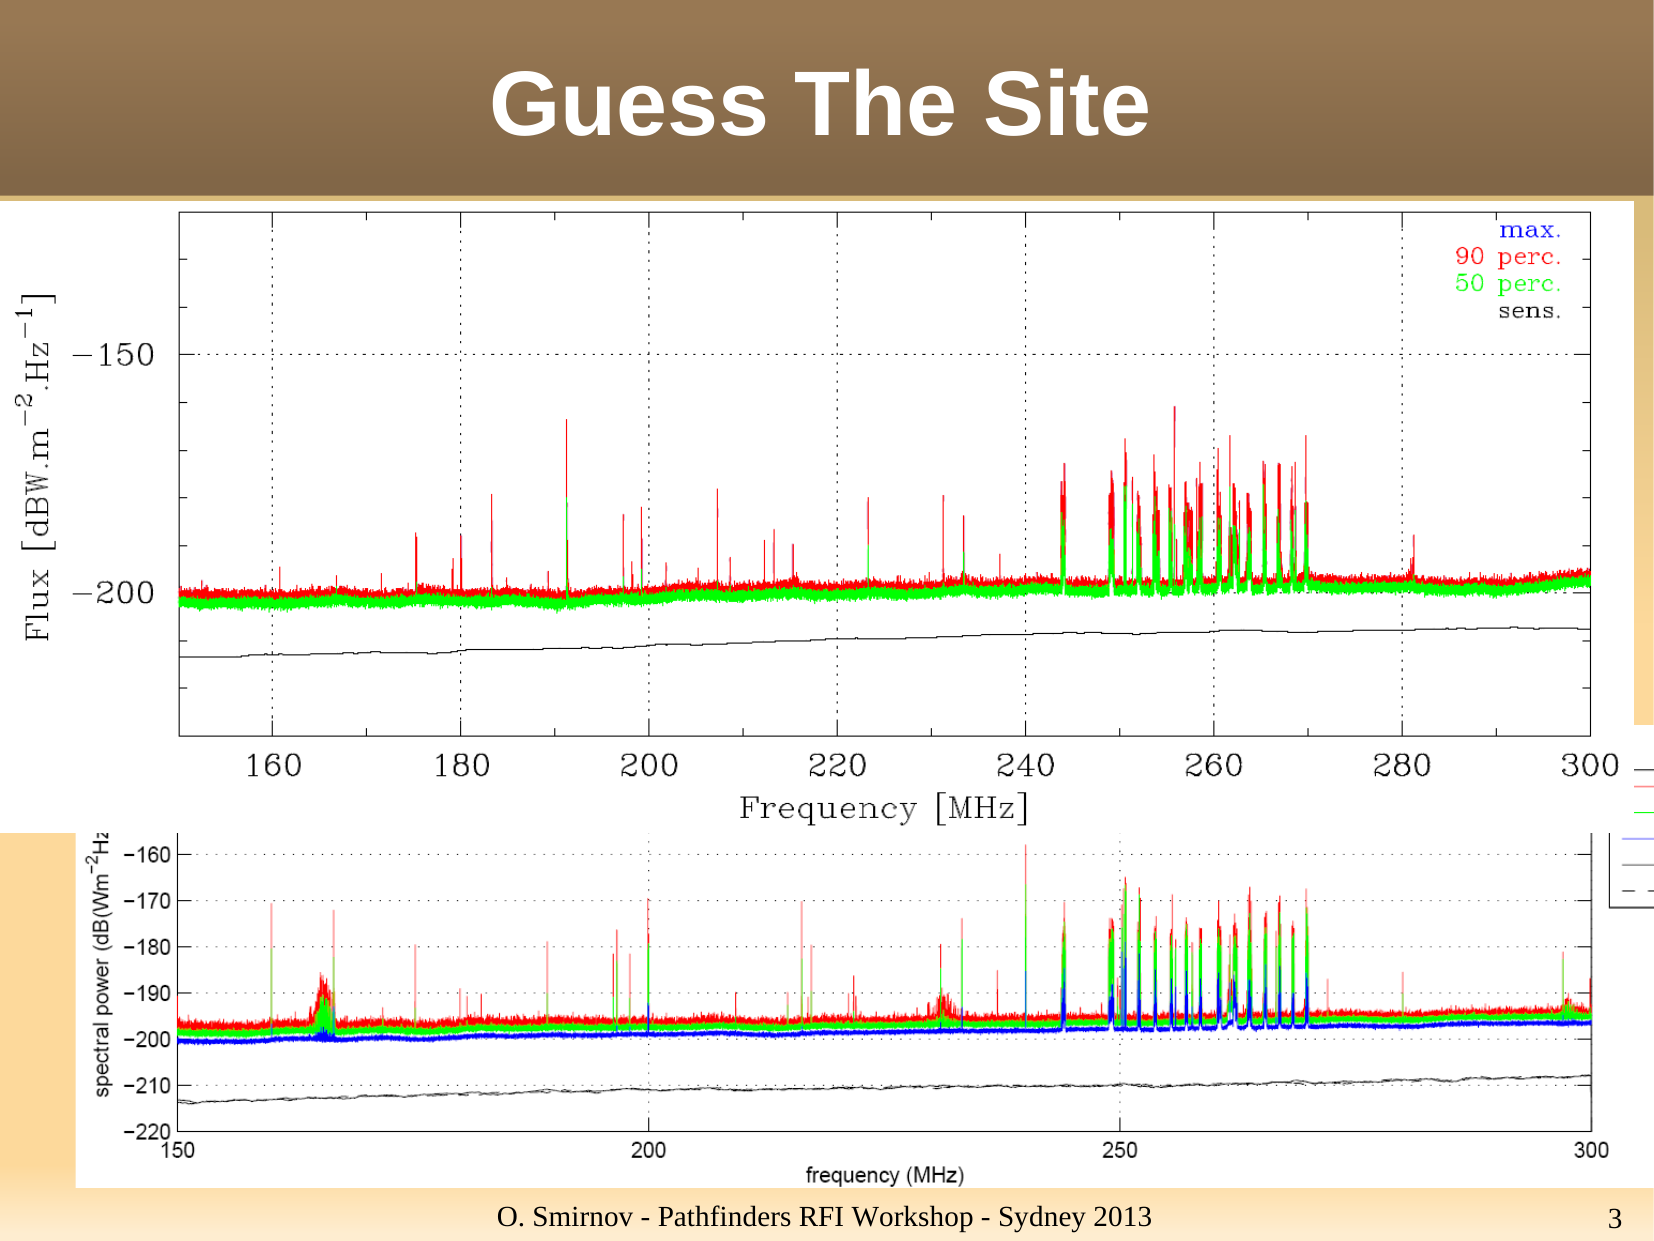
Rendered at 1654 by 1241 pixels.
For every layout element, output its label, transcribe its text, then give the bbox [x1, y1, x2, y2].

title Guess The Site [76, 0, 1565, 201]
picture [0, 0, 1654, 1241]
